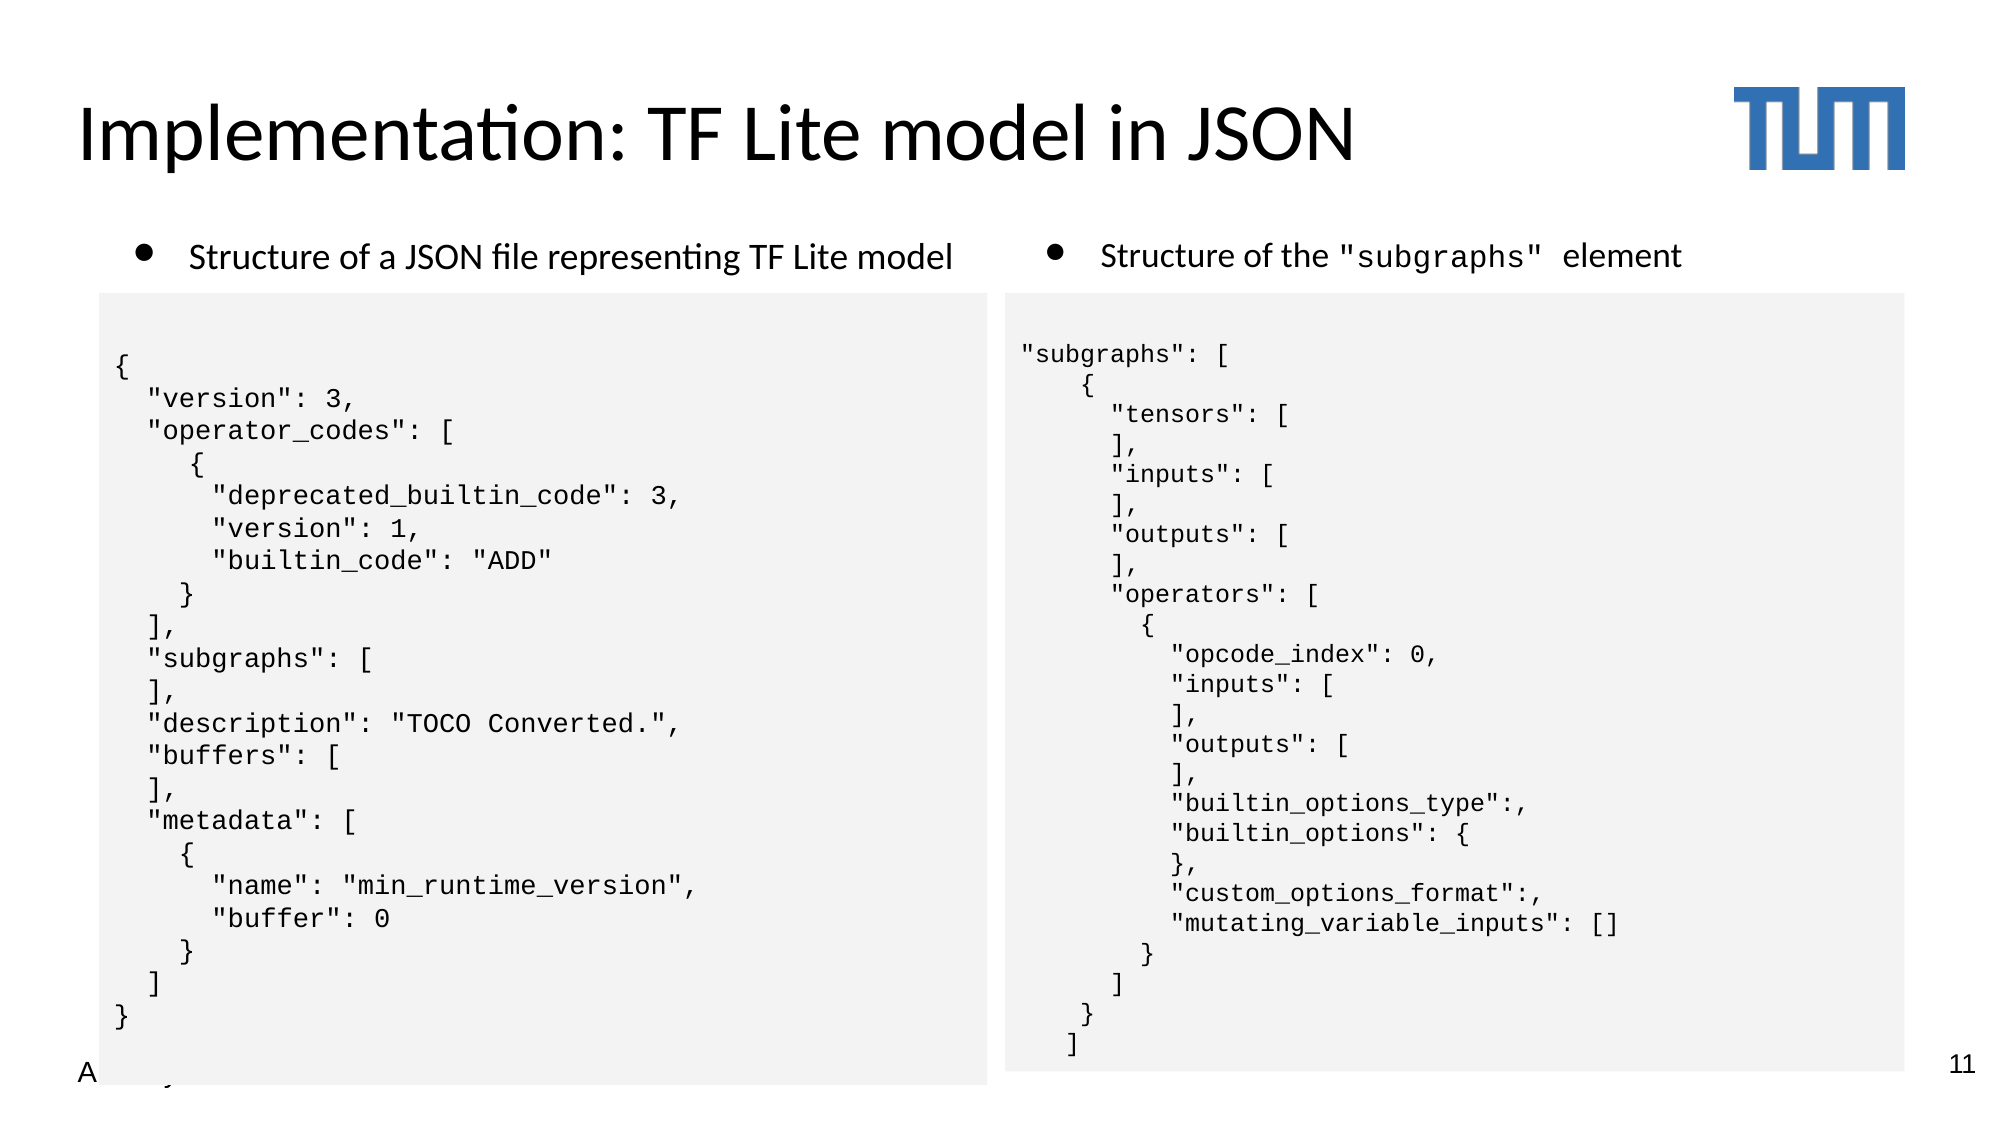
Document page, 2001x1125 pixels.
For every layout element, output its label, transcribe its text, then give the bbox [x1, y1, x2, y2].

text_box Structure of a JSON file representing TF Lite model [99, 217, 988, 293]
slide_number <number> [1871, 1038, 1992, 1125]
text_box A. Fnayou [62, 1038, 233, 1104]
picture [1734, 87, 1905, 170]
text_box { "version": 3, "operator_codes": [ { "deprecated_builtin_code": 3, "version": 1, "builtin_code": "ADD" } ], "subgraphs": [ ], "description": "TOCO Converted.", "buffers": [ ], "metadata": [ { "name": "min_runtime_version", "buffer": 0 } ] } [99, 293, 988, 1085]
text_box Implementation: TF Lite model in JSON [62, 64, 1698, 192]
text_box Structure of the "subgraphs" element [1010, 217, 1899, 290]
text_box "subgraphs": [ { "tensors": [ ], "inputs": [ ], "outputs": [ ], "operators": [ { "opcode_index": 0, "inputs": [ ], "outputs": [ ], "builtin_options_type":, "builtin_options": { }, "custom_options_format":, "mutating_variable_inputs": [] } ] } ] [1005, 292, 1905, 1072]
